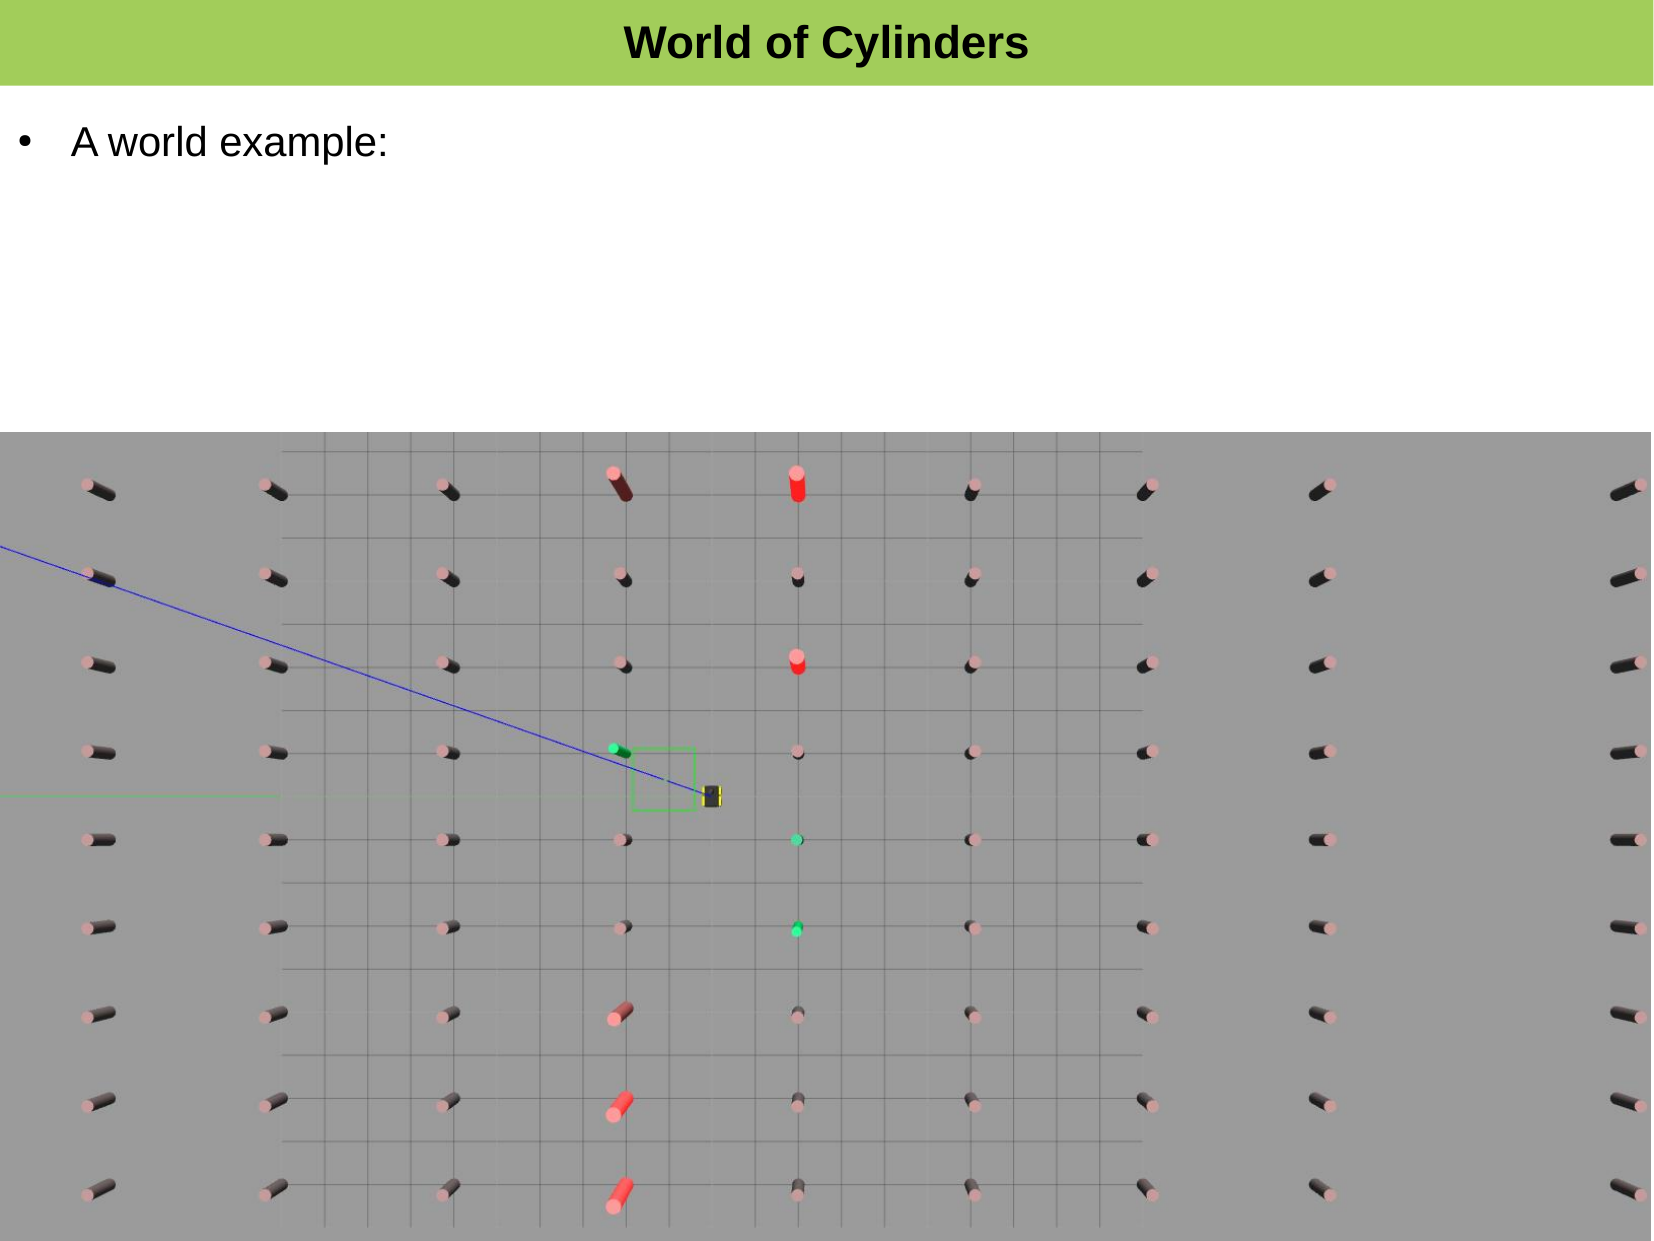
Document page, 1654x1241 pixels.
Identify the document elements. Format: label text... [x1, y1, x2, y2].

title World of Cylinders [0, 0, 1654, 86]
text_box A world example: [0, 118, 519, 181]
picture [0, 432, 1651, 1241]
chart [775, 593, 894, 653]
